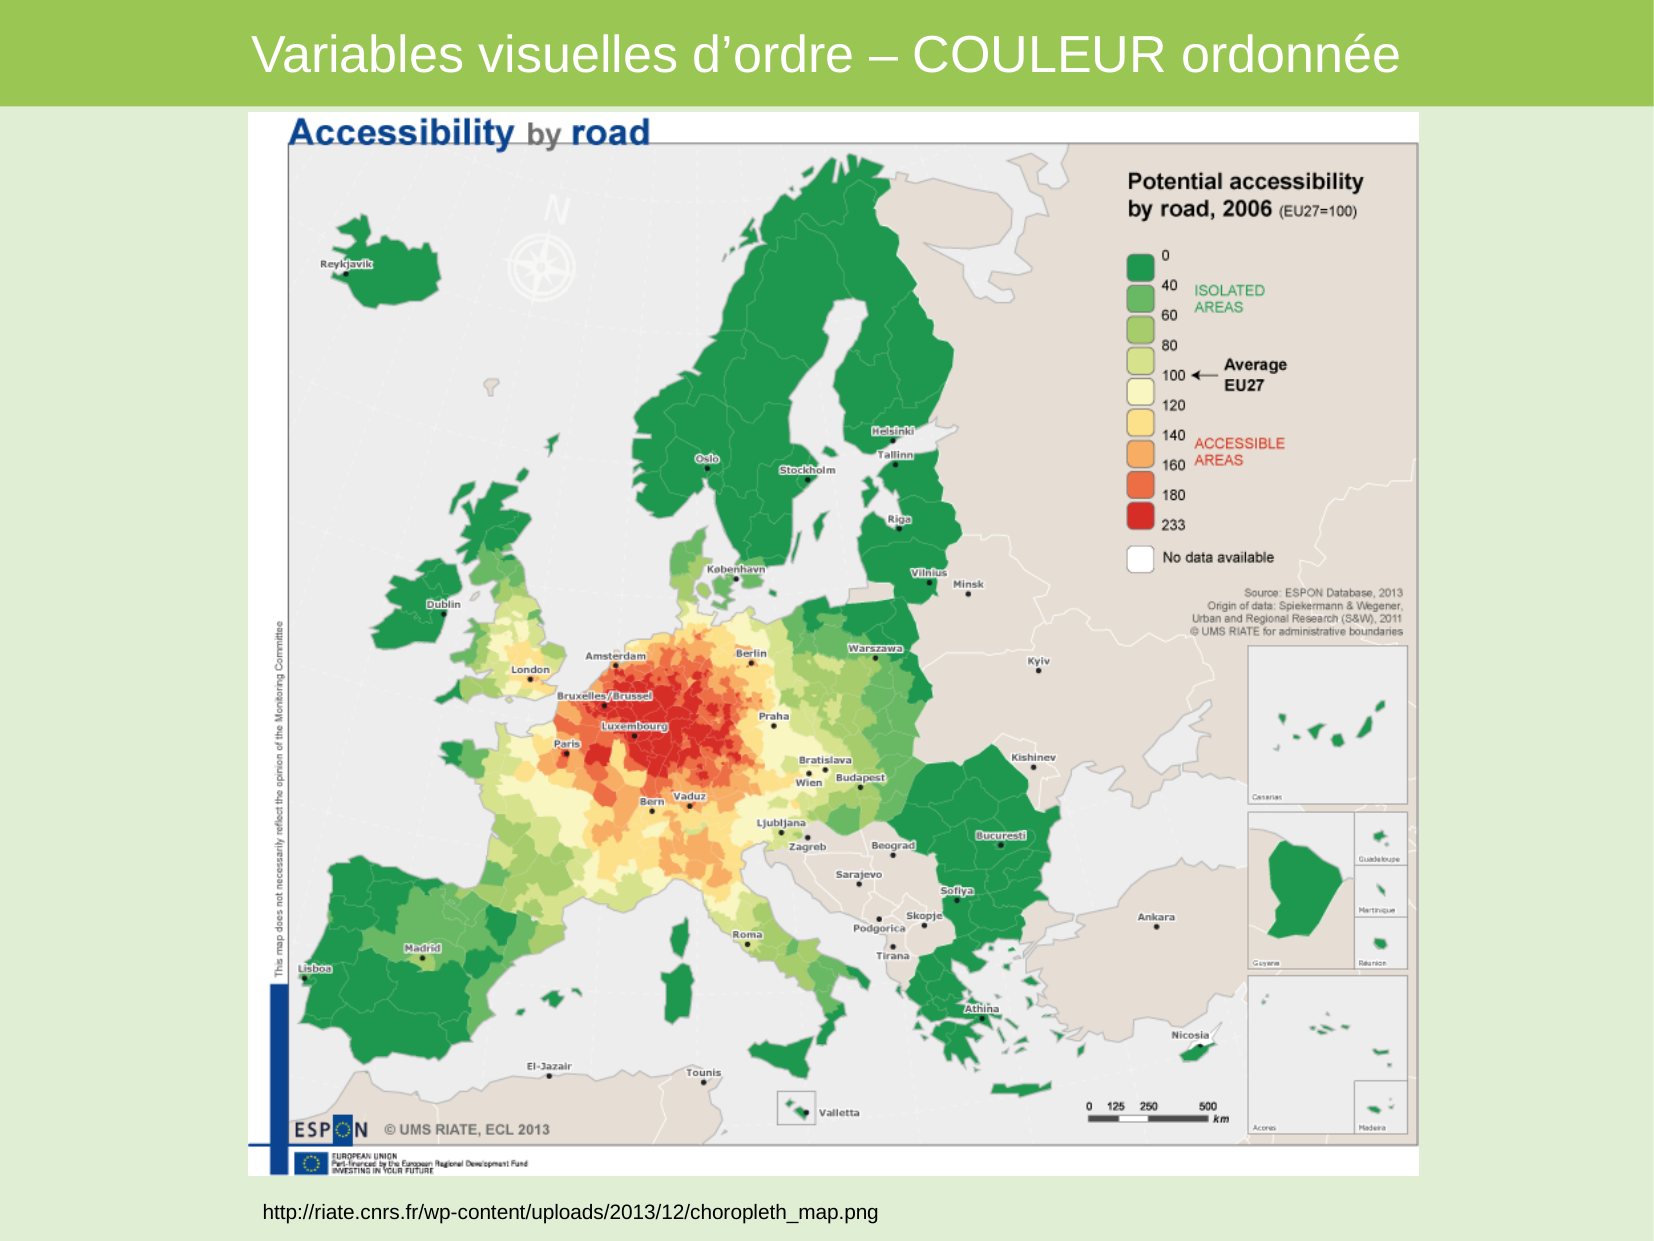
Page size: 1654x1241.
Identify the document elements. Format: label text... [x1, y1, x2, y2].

picture [248, 112, 1419, 1176]
text_box http://riate.cnrs.fr/wp-content/uploads/2013/12/choropleth_map.png [248, 1192, 1142, 1236]
title Variables visuelles d’ordre – COULEUR ordonnée [82, 19, 1571, 89]
